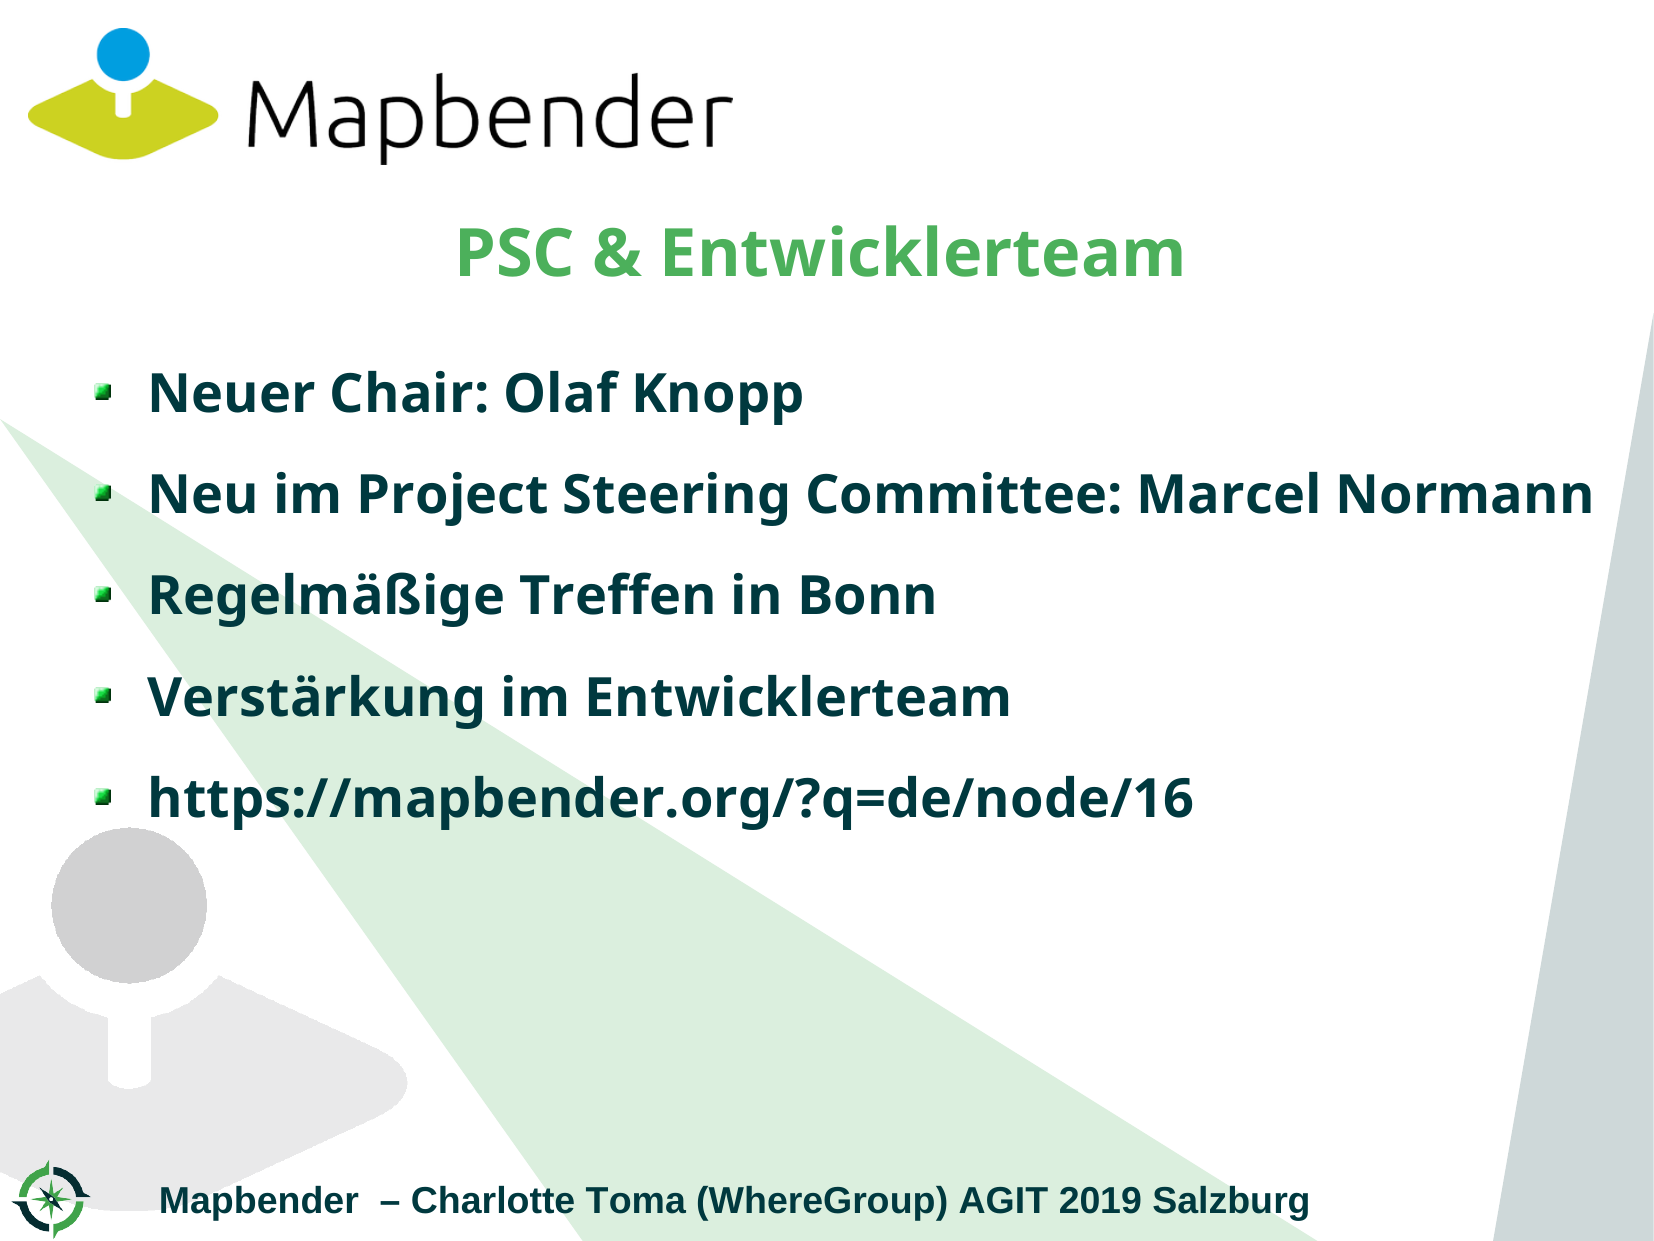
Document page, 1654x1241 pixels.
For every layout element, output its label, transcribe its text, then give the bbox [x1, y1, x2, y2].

picture [10, 1158, 92, 1240]
picture [28, 28, 733, 165]
list Neuer Chair: Olaf Knopp Neu im Project Steering Committee: Marcel Normann Regelmäßige Treffen in Bonn Verstärkung im Entwicklerteam https://mapbender.org/?q=de/node/16 [76, 354, 1599, 1173]
title PSC & Entwicklerteam [76, 177, 1565, 325]
